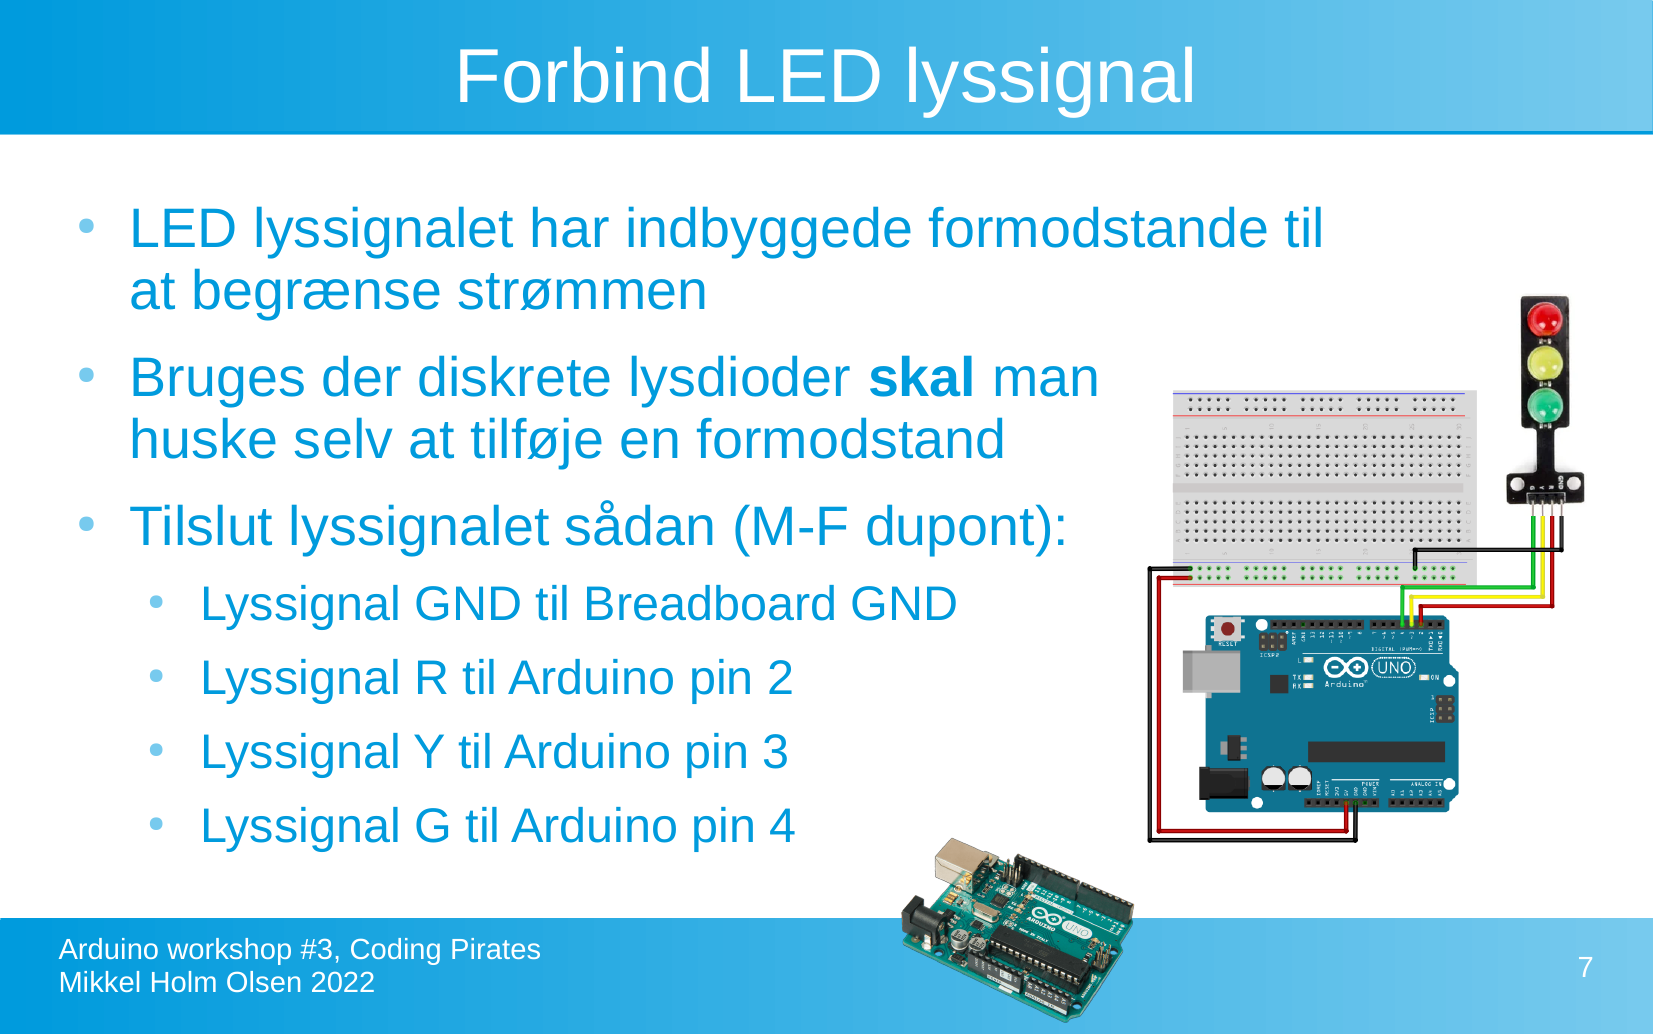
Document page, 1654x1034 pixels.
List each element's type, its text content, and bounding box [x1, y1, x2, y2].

picture [900, 290, 1594, 1024]
title Forbind LED lyssignal [58, 32, 1594, 120]
list LED lyssignalet har indbyggede formodstande til at begrænse strømmen Bruges der diskrete lysdioder skal man huske selv at tilføje en formodstand Tilslut lyssignalet sådan (M-F dupont): Lyssignal GND til Breadboard GND Lyssignal R til Arduino pin 2 Lyssignal Y til Arduino pin 3 Lyssignal G til Arduino pin 4 [58, 196, 1594, 854]
